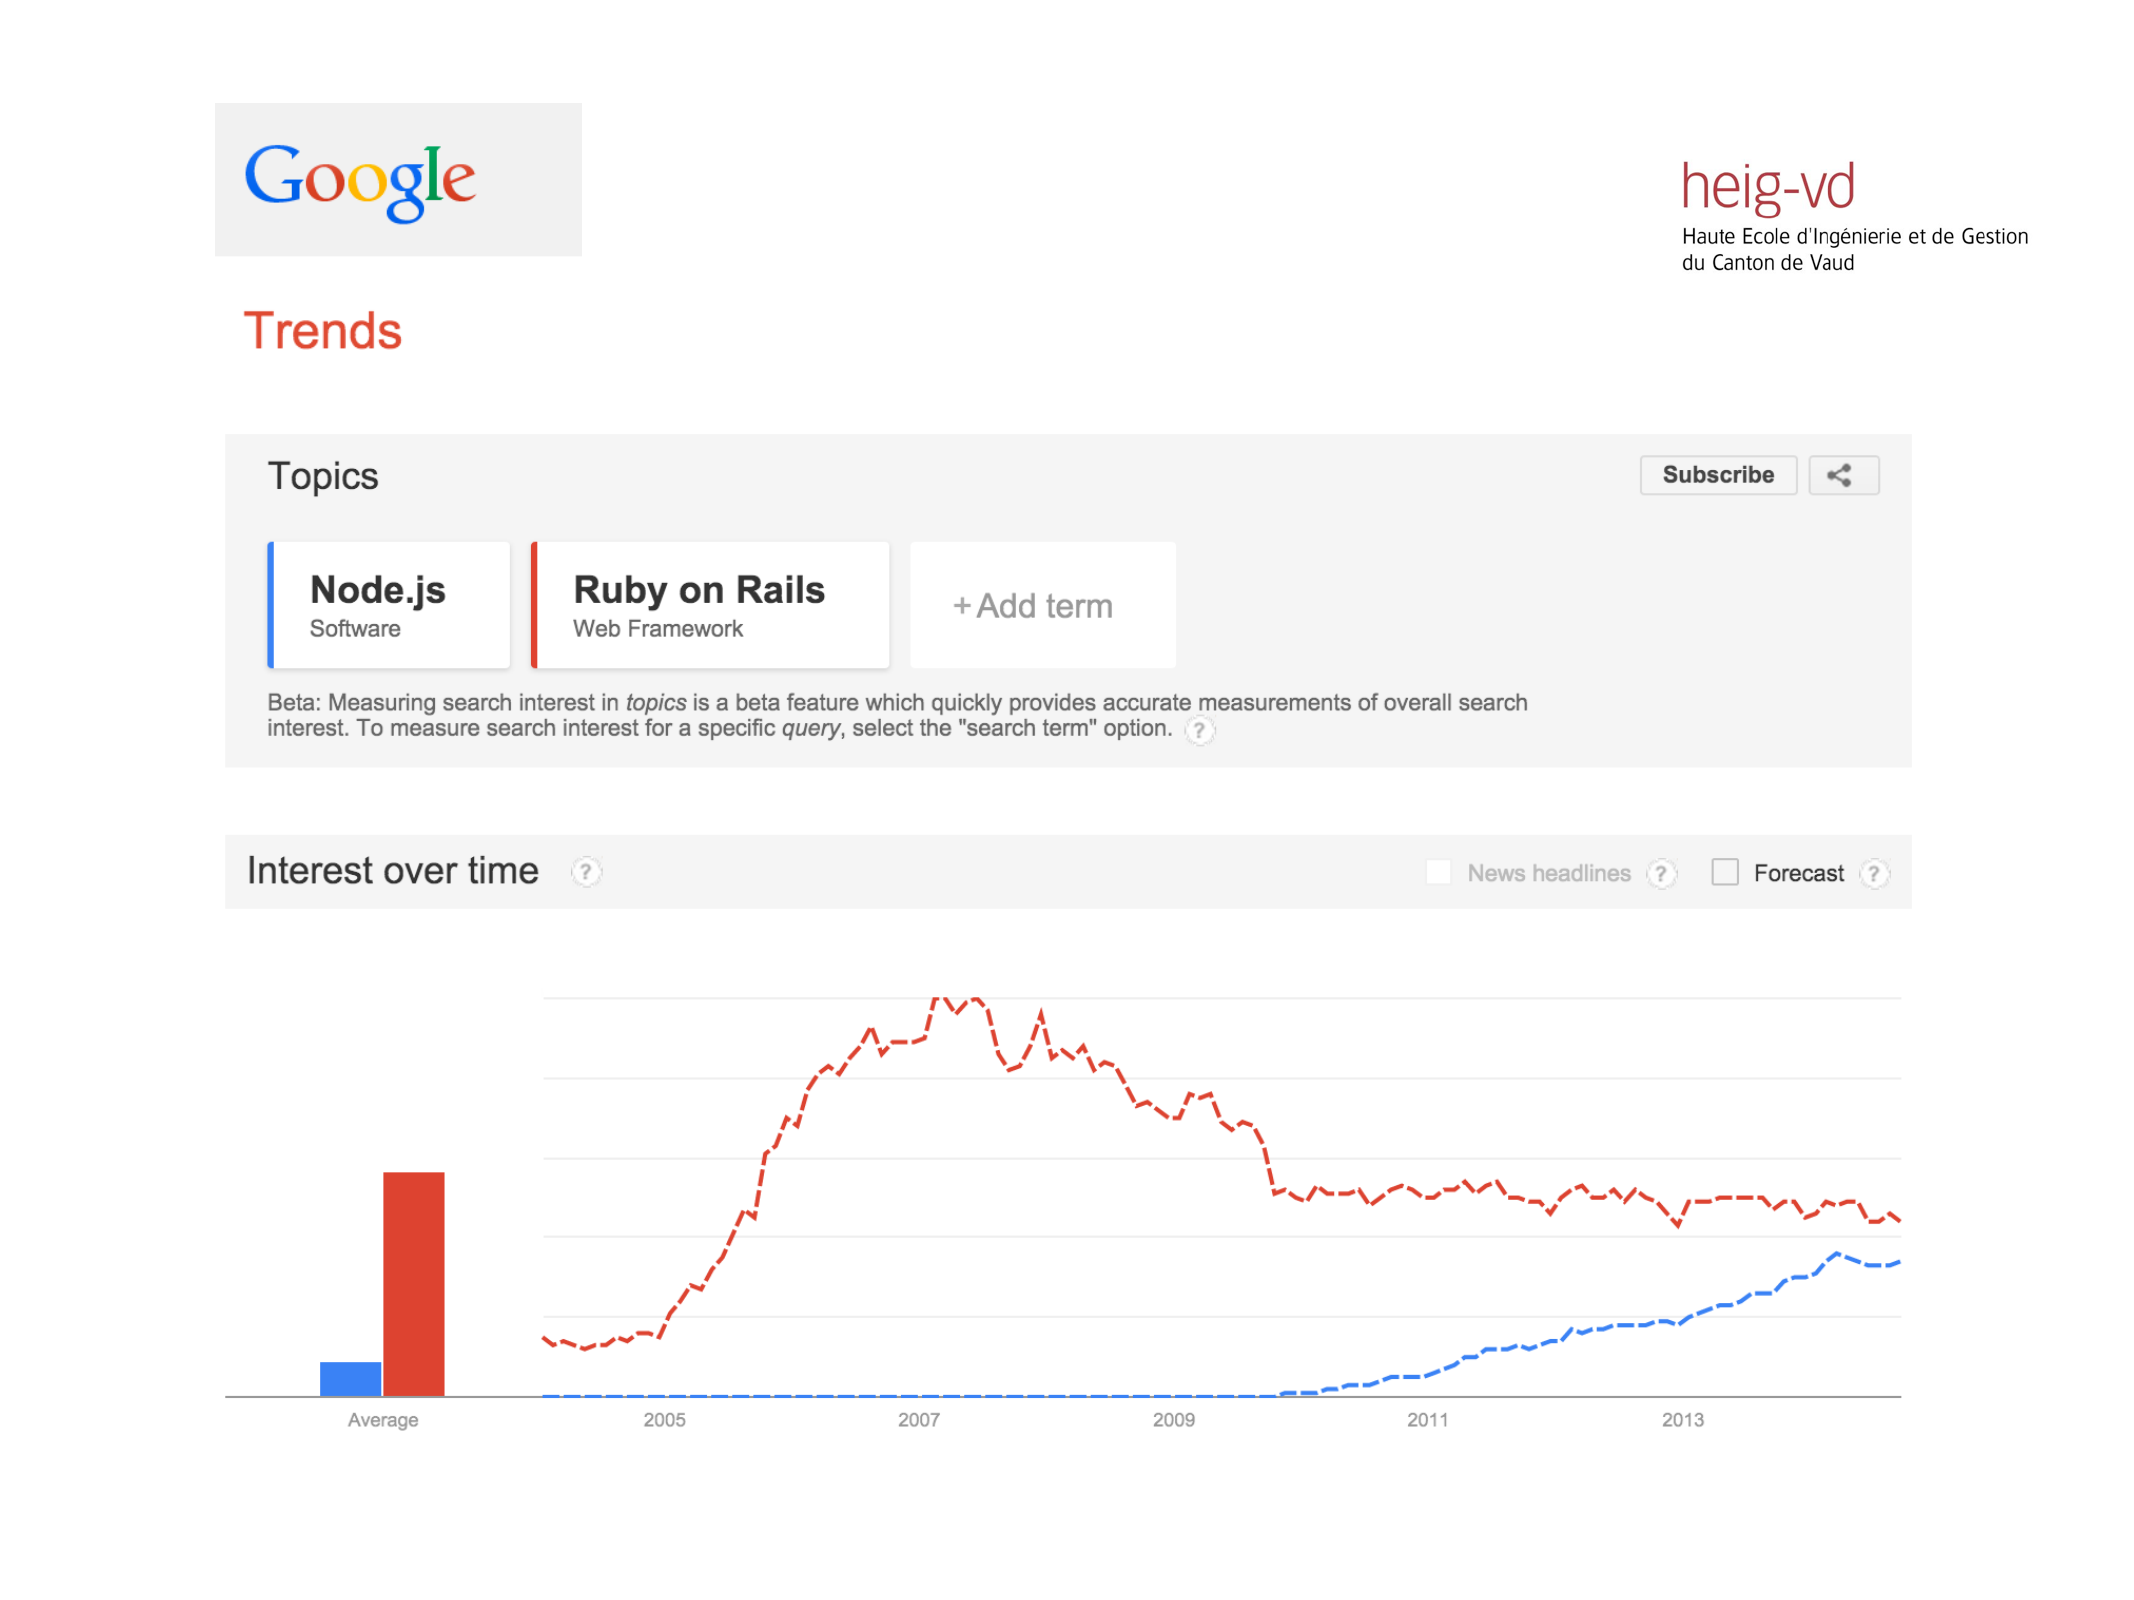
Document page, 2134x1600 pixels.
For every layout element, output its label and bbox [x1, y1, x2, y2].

picture [200, 411, 1933, 1455]
picture [215, 103, 582, 392]
picture [1672, 149, 2036, 284]
